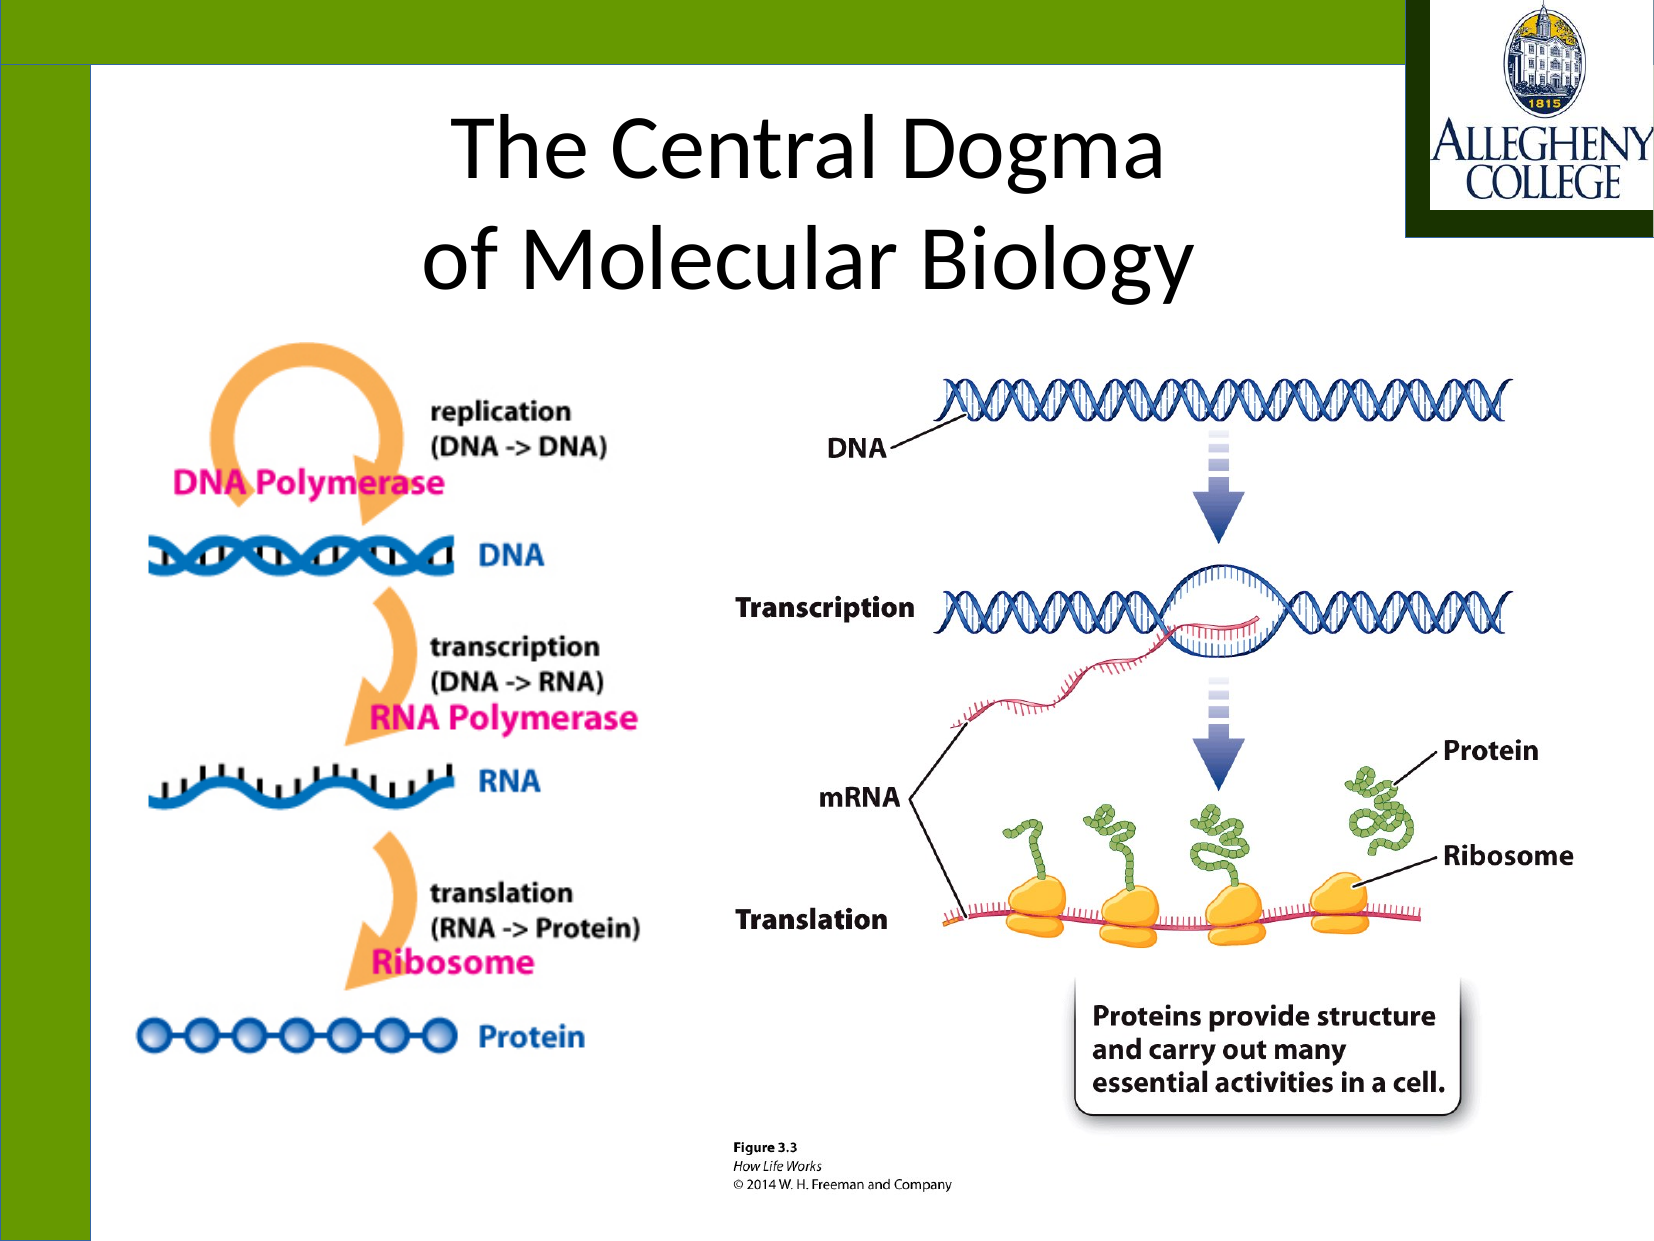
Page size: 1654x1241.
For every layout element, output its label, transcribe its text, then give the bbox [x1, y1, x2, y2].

picture [1430, 0, 1654, 210]
text_box [0, 0, 1654, 1241]
picture [727, 367, 1583, 1195]
title The Central Dogma of Molecular Biology [246, 78, 1372, 316]
picture [91, 342, 642, 1057]
